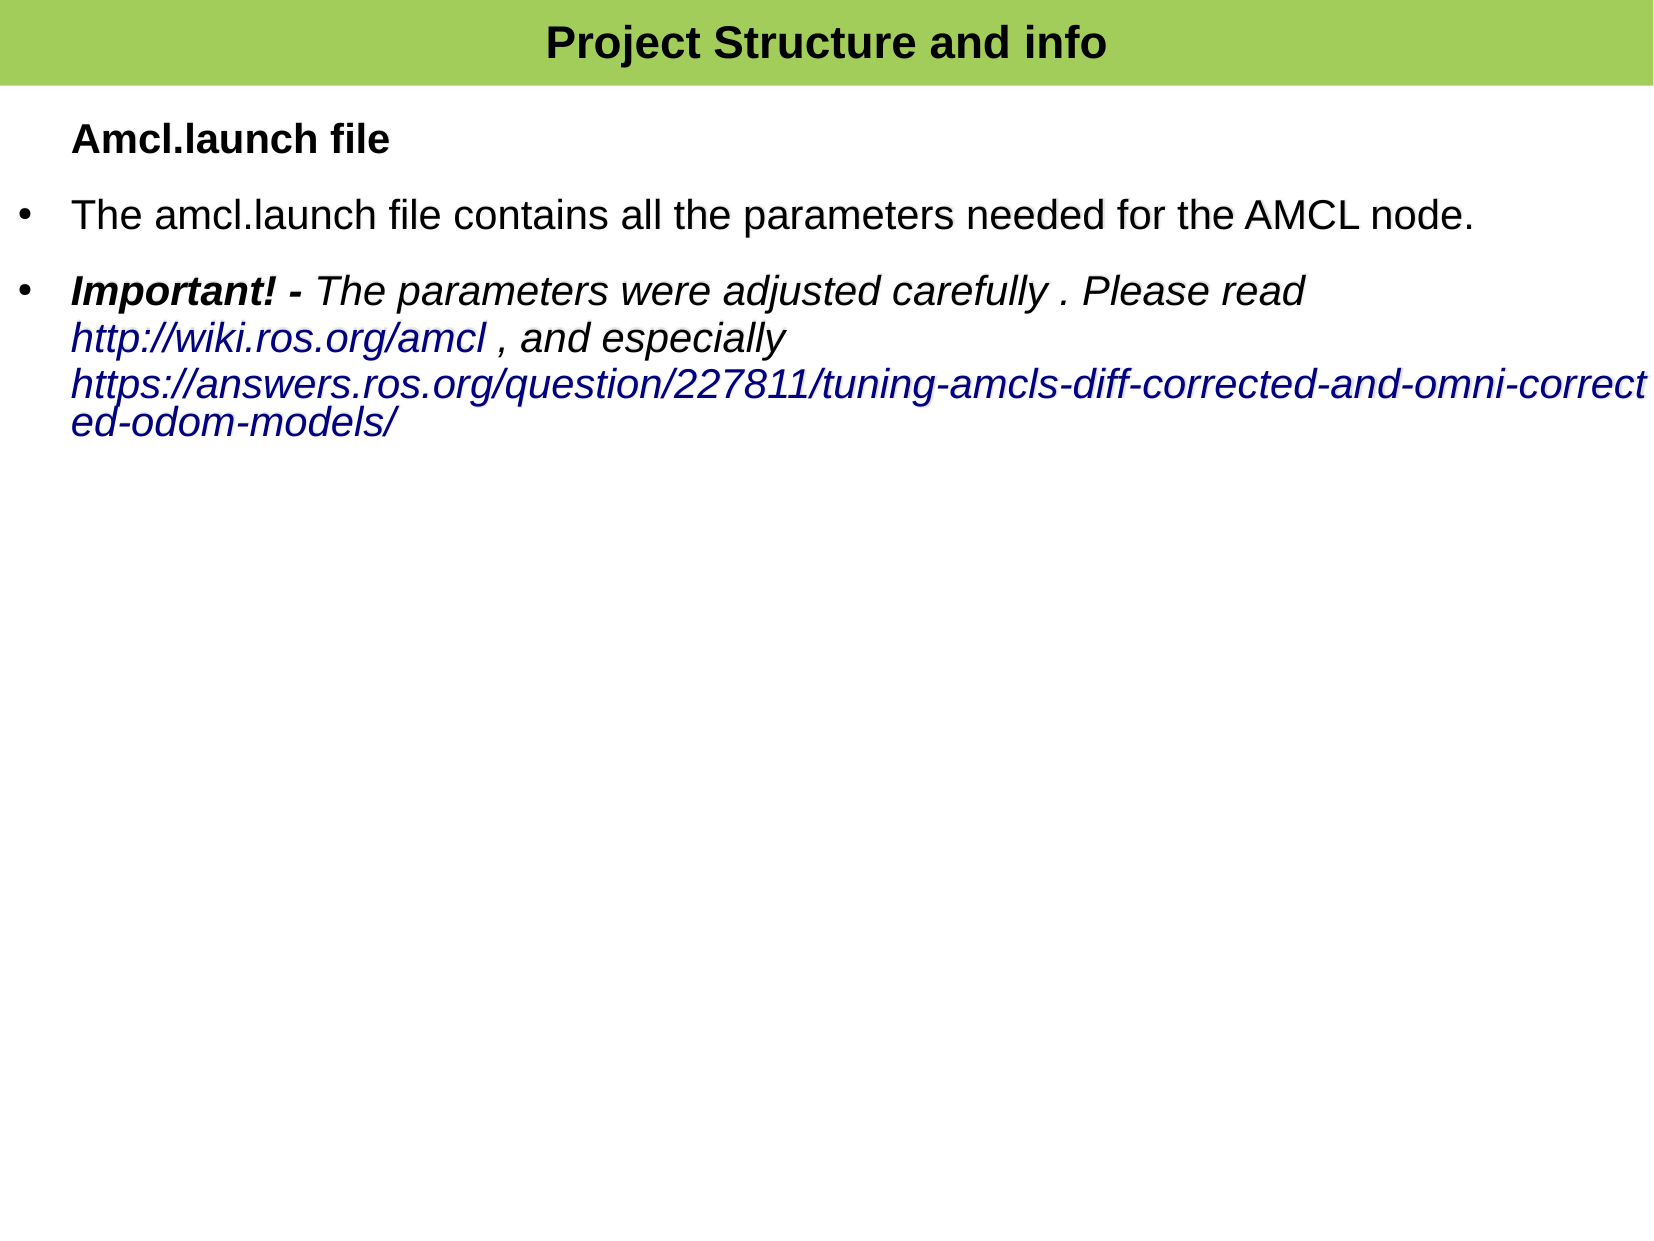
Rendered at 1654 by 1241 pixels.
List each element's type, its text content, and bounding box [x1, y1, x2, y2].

title Project Structure and info [0, 0, 1654, 86]
list Amcl.launch file The amcl.launch file contains all the parameters needed for the AMCL node. Important! - The parameters were adjusted carefully . Please read http://wiki.ros.org/amcl , and especially https://answers.ros.org/question/227811/tuning-amcls-diff-corrected-and-omni-corrected-odom-models/ [0, 115, 1654, 1241]
